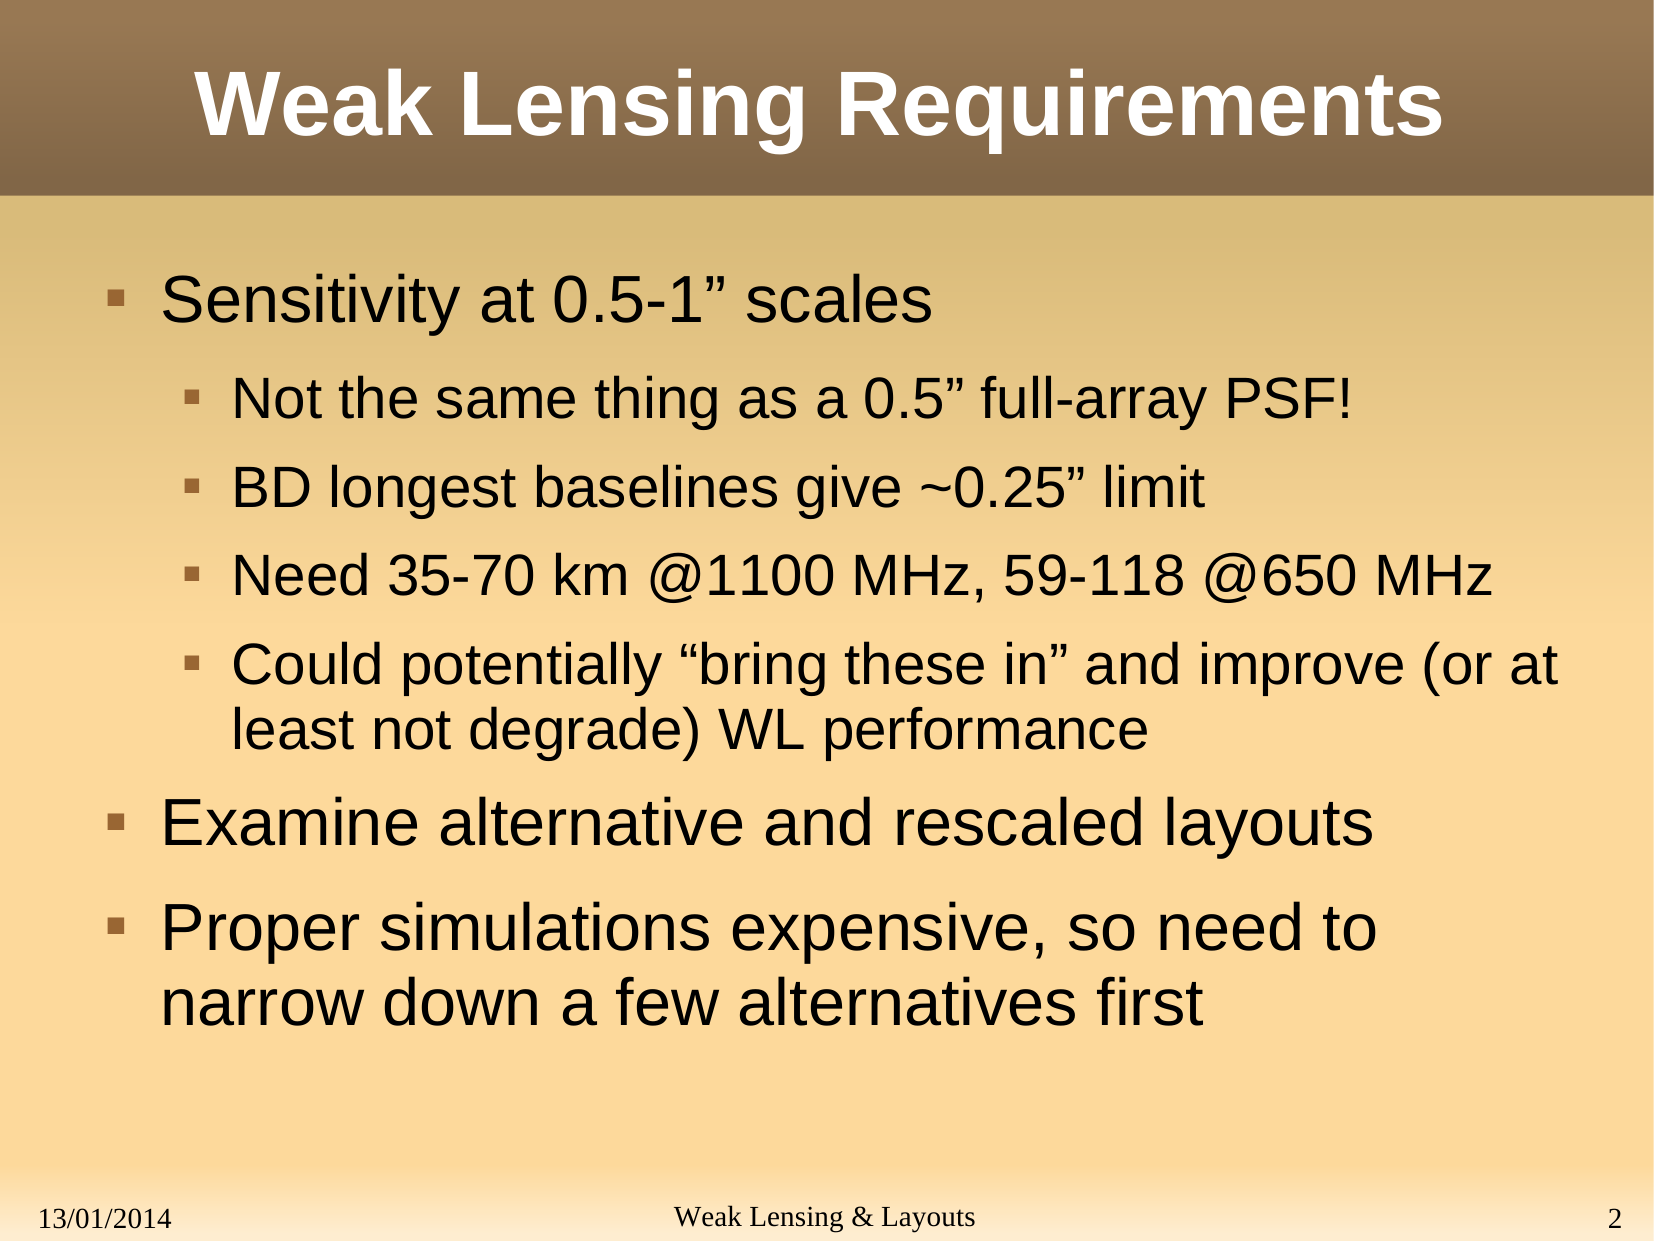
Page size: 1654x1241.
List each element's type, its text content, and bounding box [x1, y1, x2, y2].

list Sensitivity at 0.5-1” scales Not the same thing as a 0.5” full-array PSF! BD longest baselines give ~0.25” limit Need 35-70 km @1100 MHz, 59-118 @650 MHz Could potentially “bring these in” and improve (or at least not degrade) WL performance Examine alternative and rescaled layouts Proper simulations expensive, so need to narrow down a few alternatives first [90, 261, 1579, 1134]
picture [0, 0, 1654, 1241]
title Weak Lensing Requirements [76, 0, 1565, 208]
